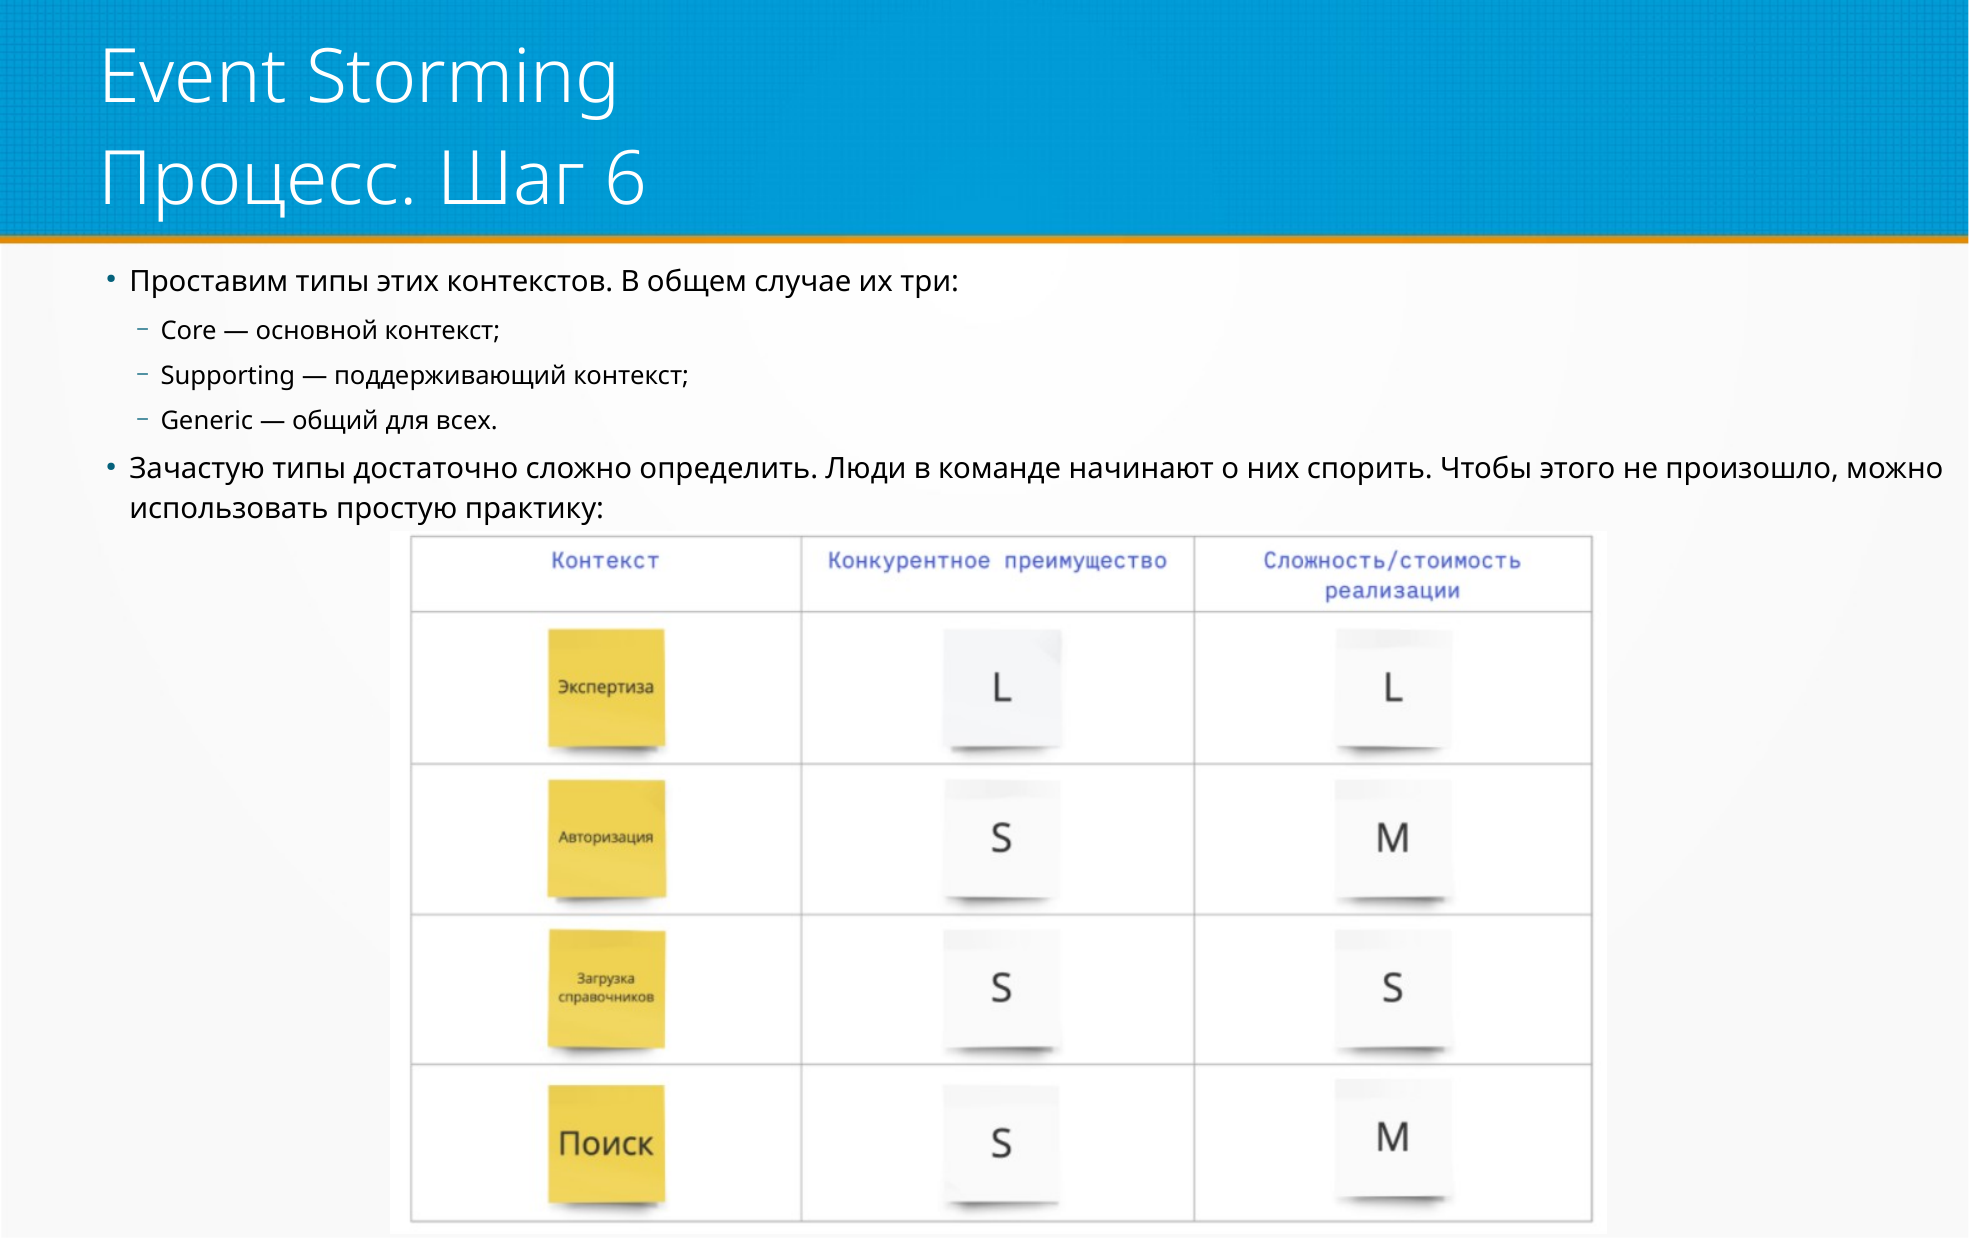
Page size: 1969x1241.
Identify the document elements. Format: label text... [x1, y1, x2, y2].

list Проставим типы этих контекстов. В общем случае их три: Core — основной контекст; Supporting — поддерживающий контекст; Generic — общий для всех. Зачастую типы достаточно сложно определить. Люди в команде начинают о них спорить. Чтобы этого не произошло, можно использовать простую практику: [98, 259, 1969, 532]
picture [0, 233, 1969, 1241]
title Event Storming Процесс. Шаг 6 [98, 19, 1870, 227]
